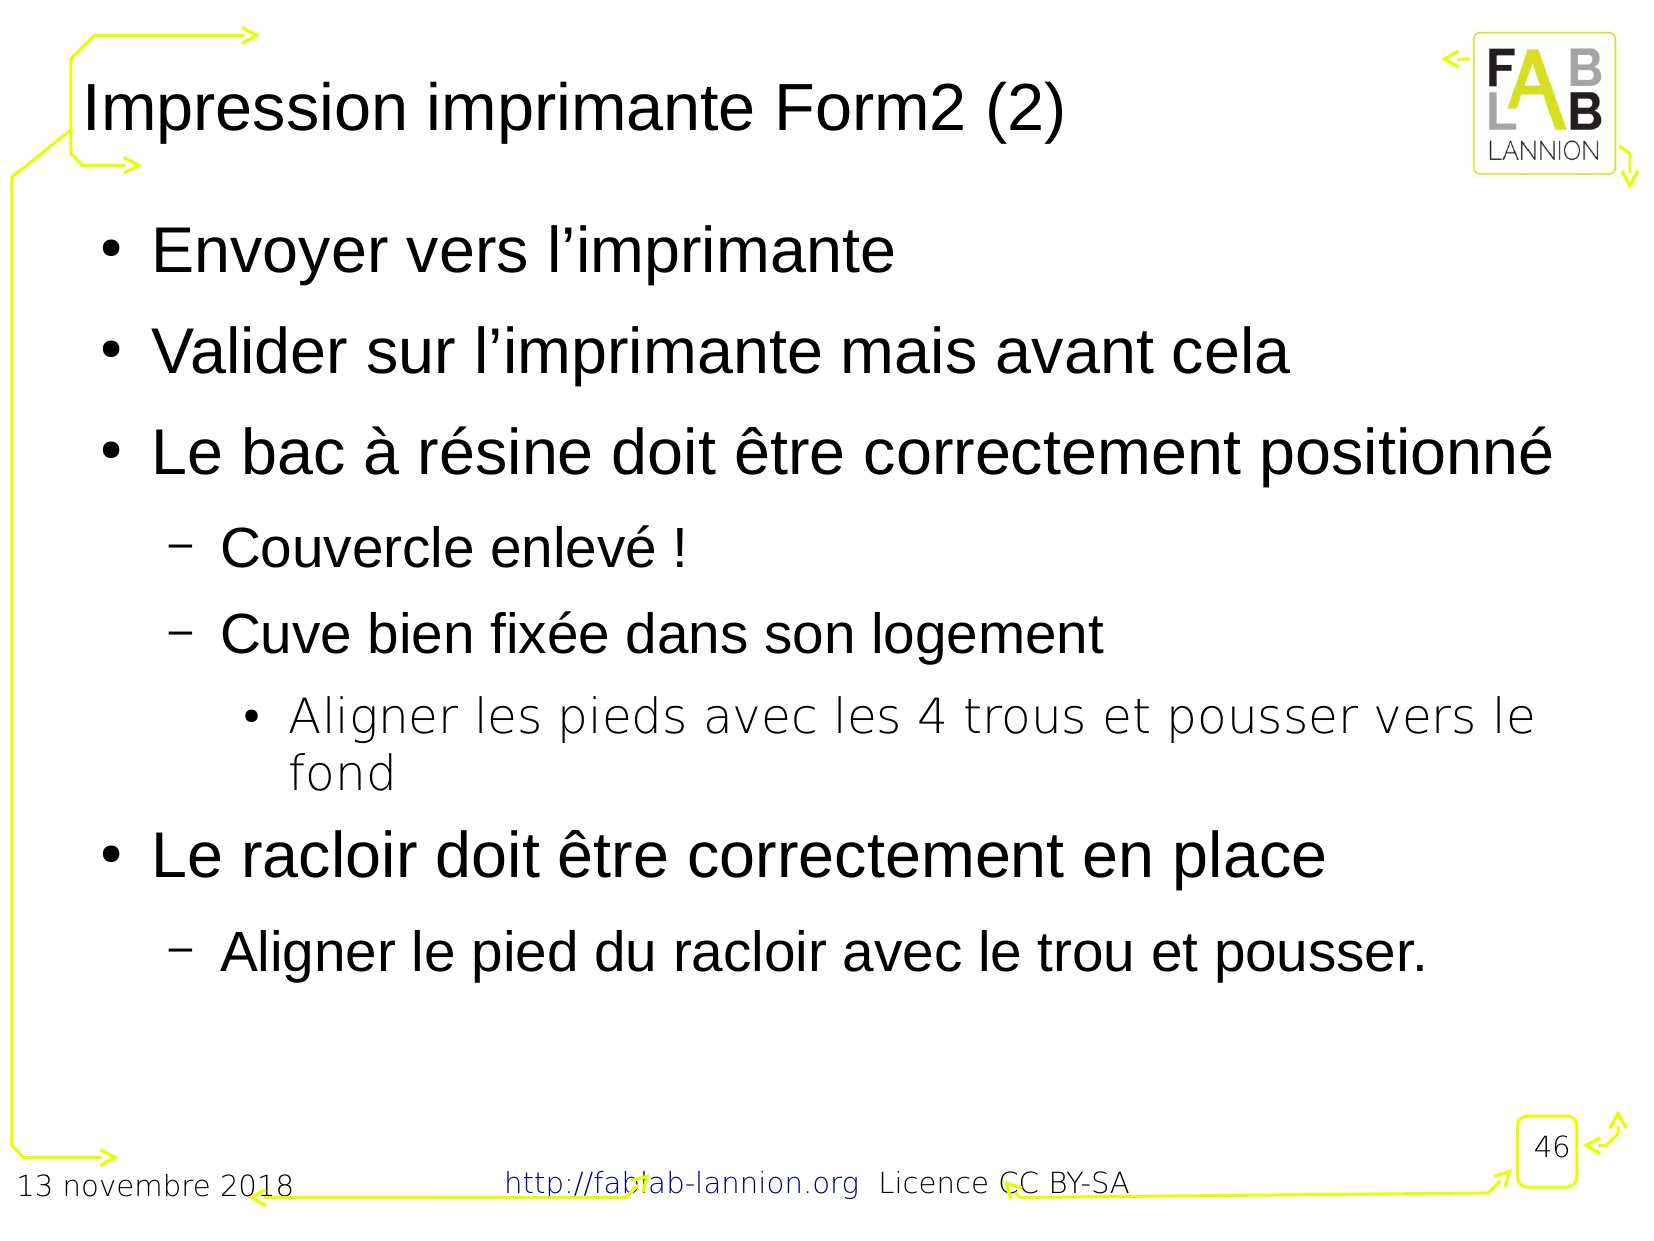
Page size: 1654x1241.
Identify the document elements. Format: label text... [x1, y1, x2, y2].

picture [1470, 29, 1619, 178]
list Envoyer vers l’imprimante Valider sur l’imprimante mais avant cela Le bac à résine doit être correctement positionné Couvercle enlevé ! Cuve bien fixée dans son logement Aligner les pieds avec les 4 trous et pousser vers le fond Le racloir doit être correctement en place Aligner le pied du racloir avec le trou et pousser. [82, 213, 1571, 993]
title Impression imprimante Form2 (2) [82, 49, 1441, 166]
